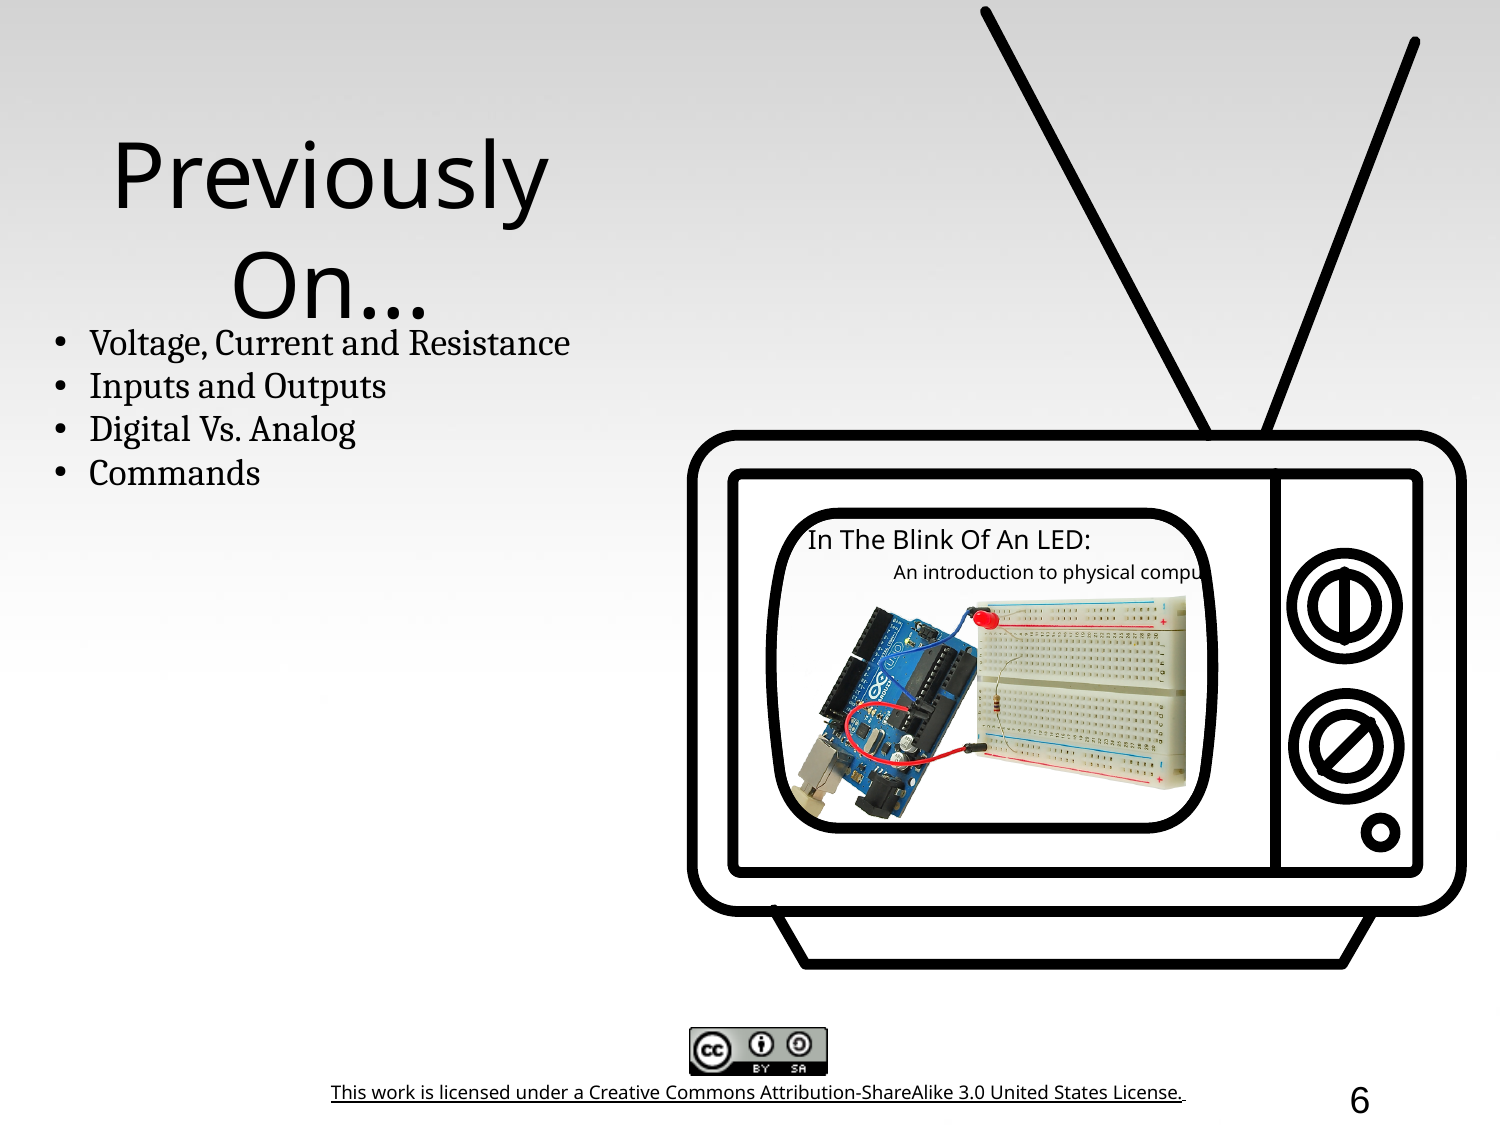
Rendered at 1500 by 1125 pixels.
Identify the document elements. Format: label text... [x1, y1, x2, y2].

picture [0, 0, 1500, 1125]
title Previously On... [23, 132, 637, 321]
text_box Voltage, Current and Resistance Inputs and Outputs Digital Vs. Analog Commands [39, 314, 781, 977]
